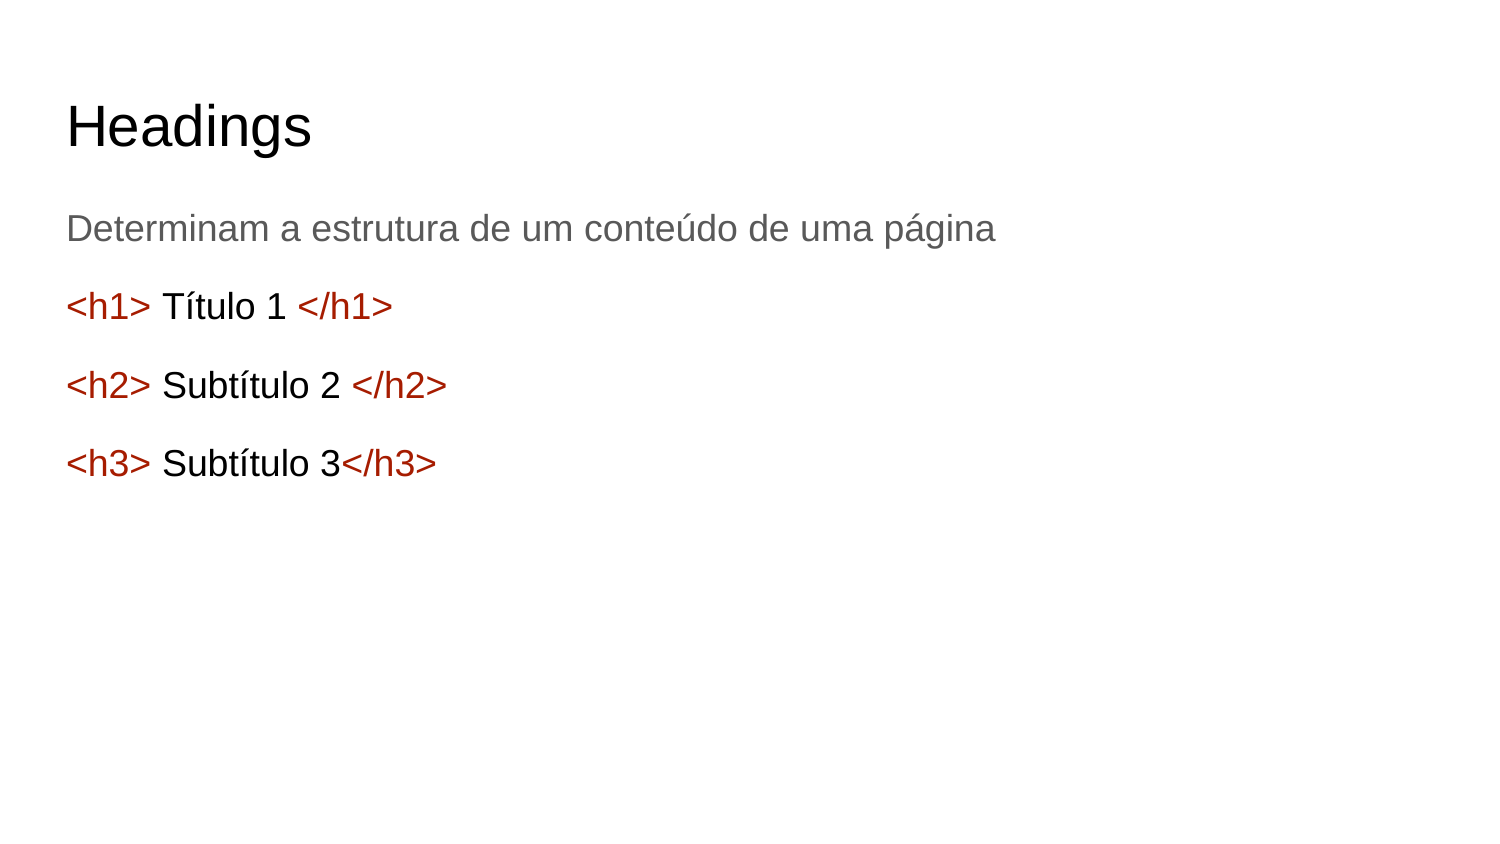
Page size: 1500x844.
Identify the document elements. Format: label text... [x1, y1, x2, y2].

title Headings [51, 72, 1449, 167]
list Determinam a estrutura de um conteúdo de uma página <h1> Título 1 </h1> <h2> Subtítulo 2 </h2> <h3> Subtítulo 3</h3> [51, 189, 1449, 750]
